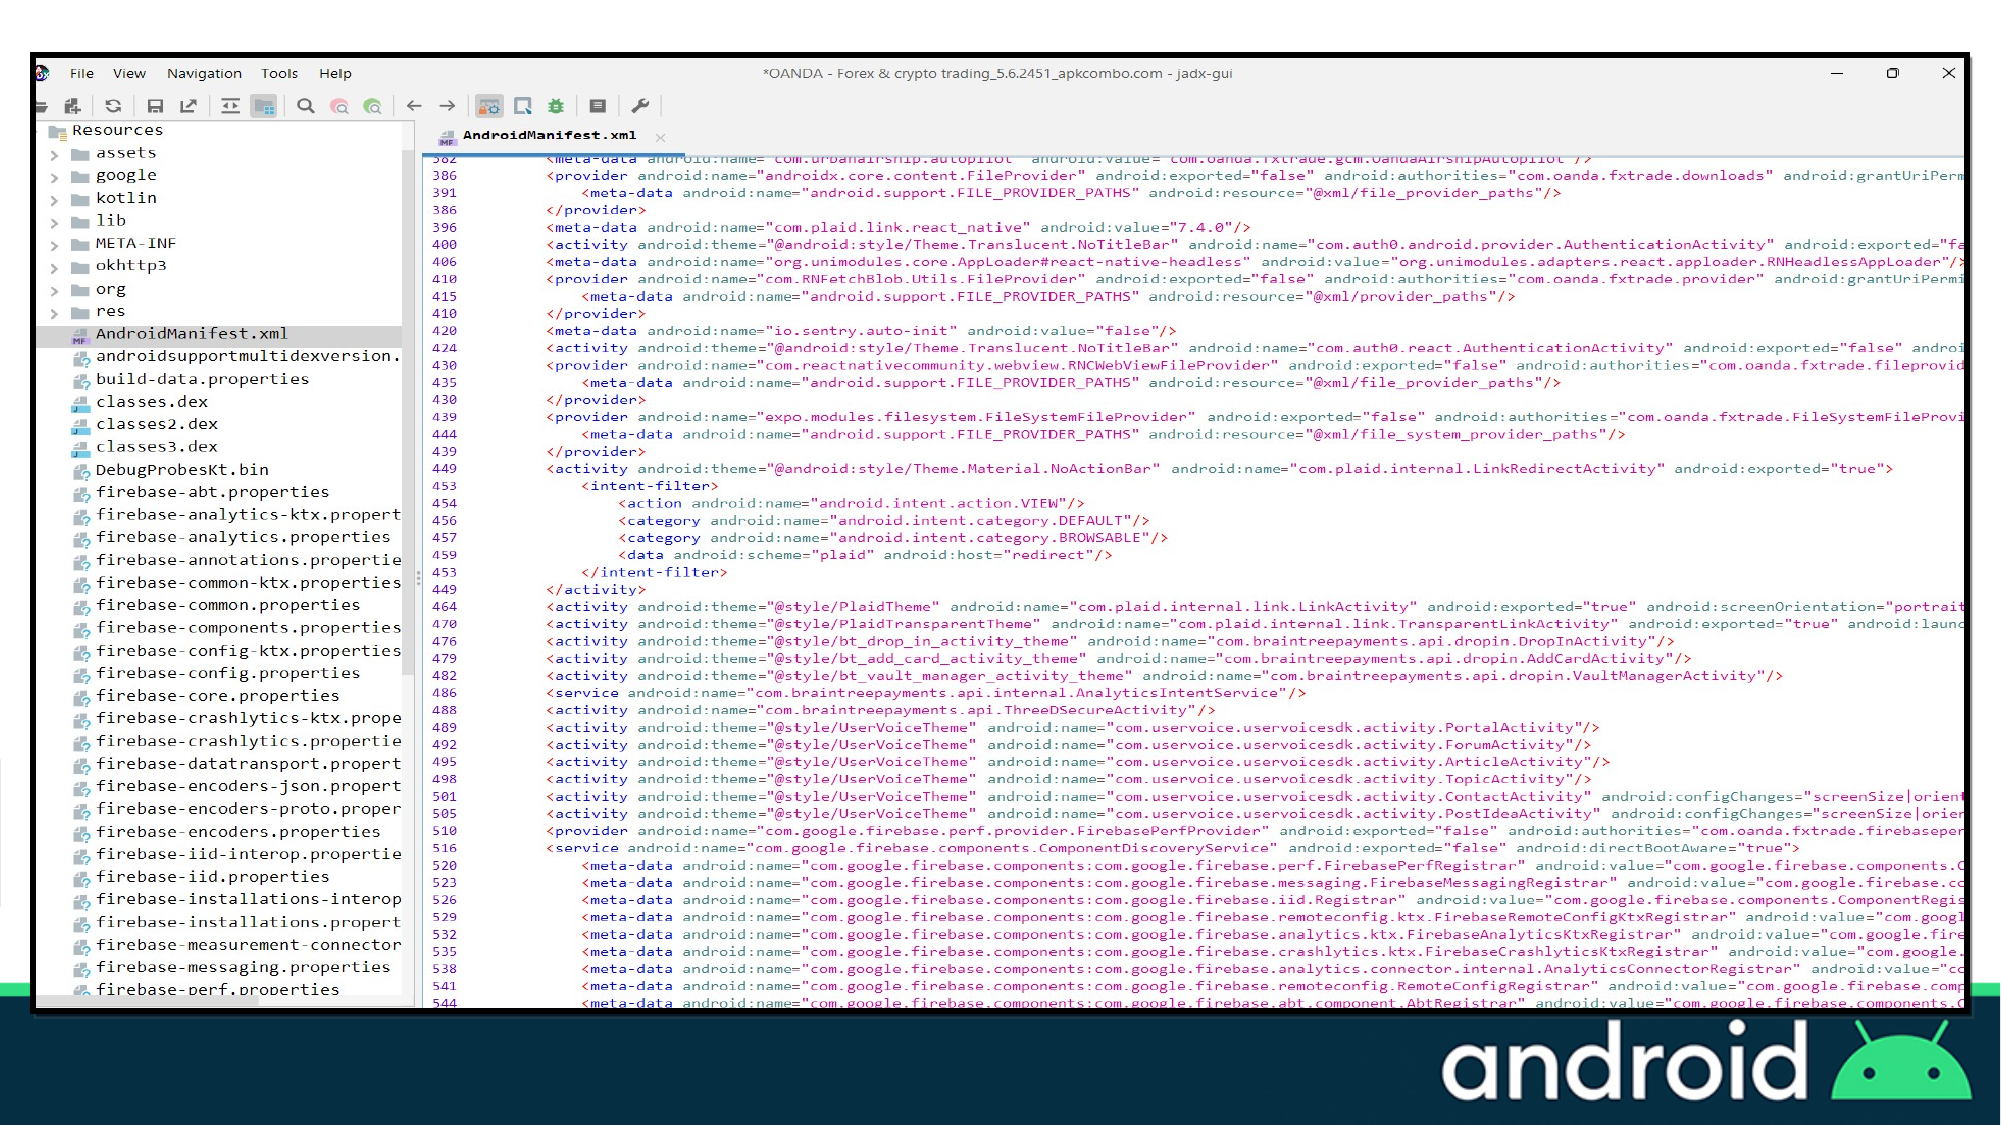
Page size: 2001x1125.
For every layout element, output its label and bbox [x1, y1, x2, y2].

picture [36, 57, 1964, 1008]
